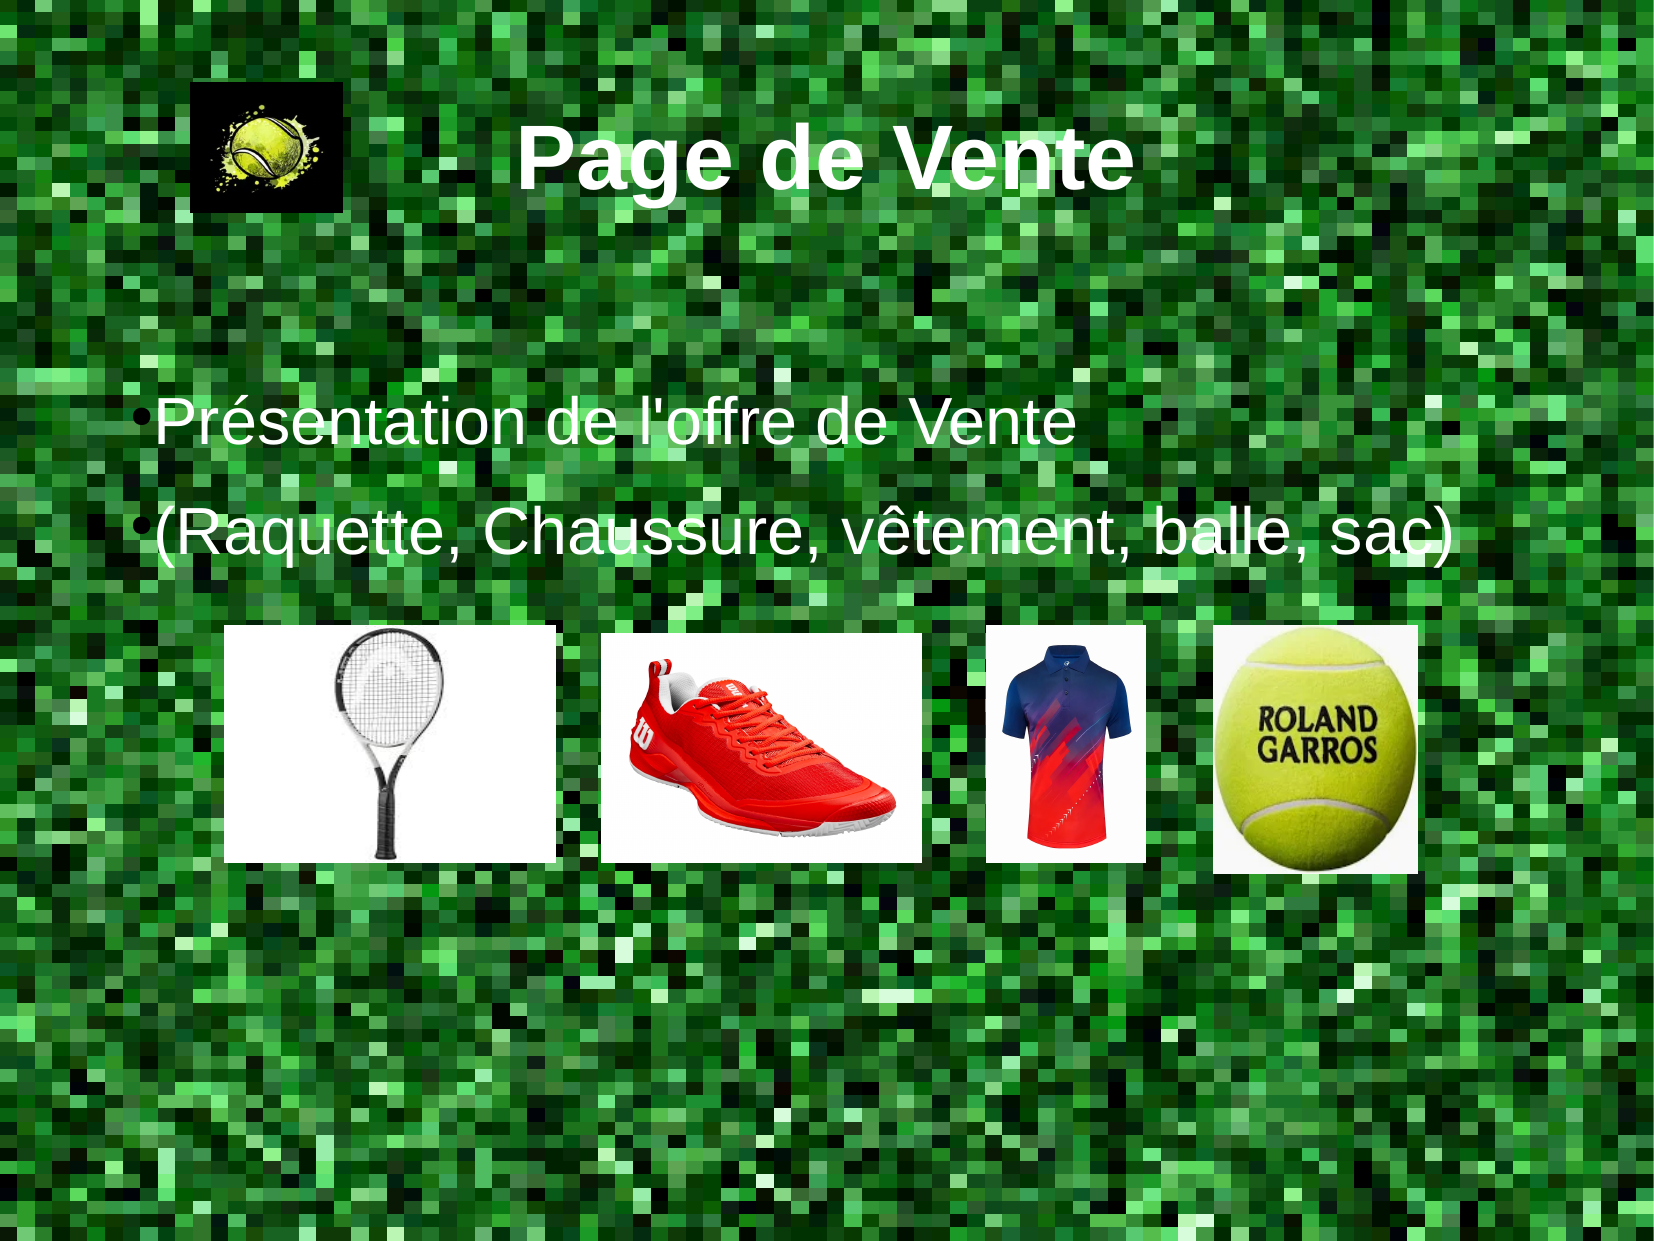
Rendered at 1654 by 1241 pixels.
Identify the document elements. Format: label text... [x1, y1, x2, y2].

picture [1213, 625, 1418, 875]
list Présentation de l'offre de Vente (Raquette, Chaussure, vêtement, balle, sac) [129, 377, 1619, 569]
picture [224, 625, 556, 863]
picture [601, 633, 922, 863]
title Page de Vente [82, 97, 190, 209]
title Page de Vente [343, 97, 1571, 209]
picture [190, 82, 343, 213]
picture [986, 625, 1146, 863]
